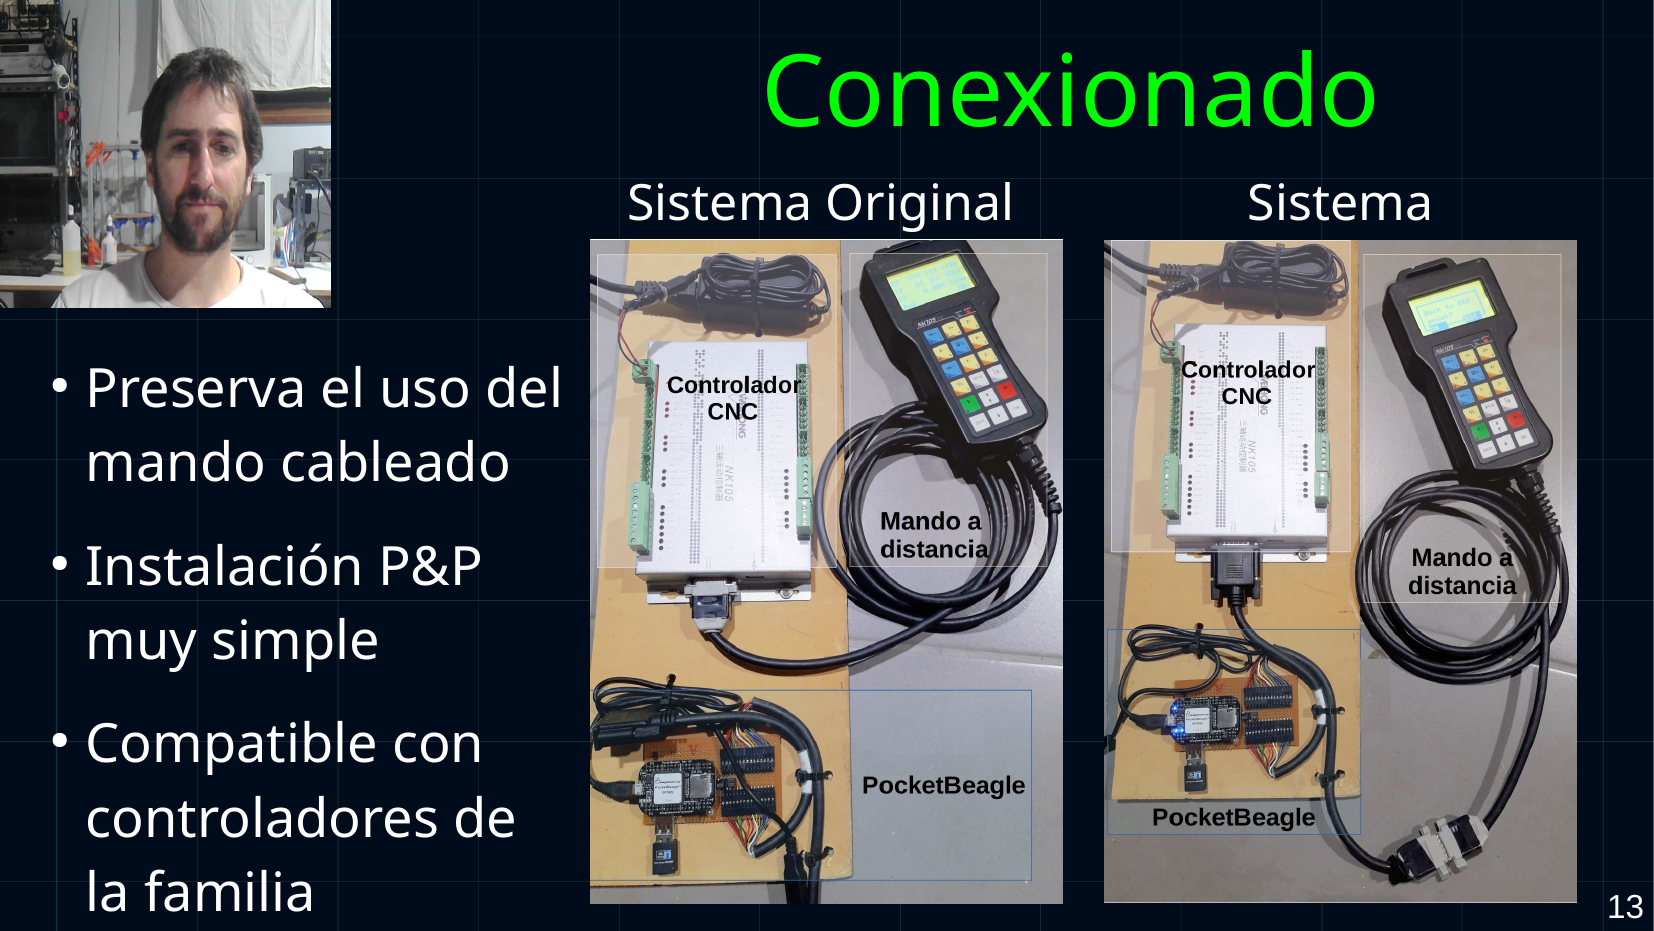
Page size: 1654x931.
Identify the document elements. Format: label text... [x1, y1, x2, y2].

text_box Sistema Original [537, 159, 1033, 243]
text_box Preserva el uso del mando cableado Instalación P&P muy simple Compatible con controladores de la familia [35, 342, 579, 931]
picture [0, 0, 1654, 931]
text_box Conexionado [747, 11, 1477, 152]
text_box Sistema Implementado [1033, 159, 1613, 300]
text_box <number> [1592, 880, 1654, 931]
